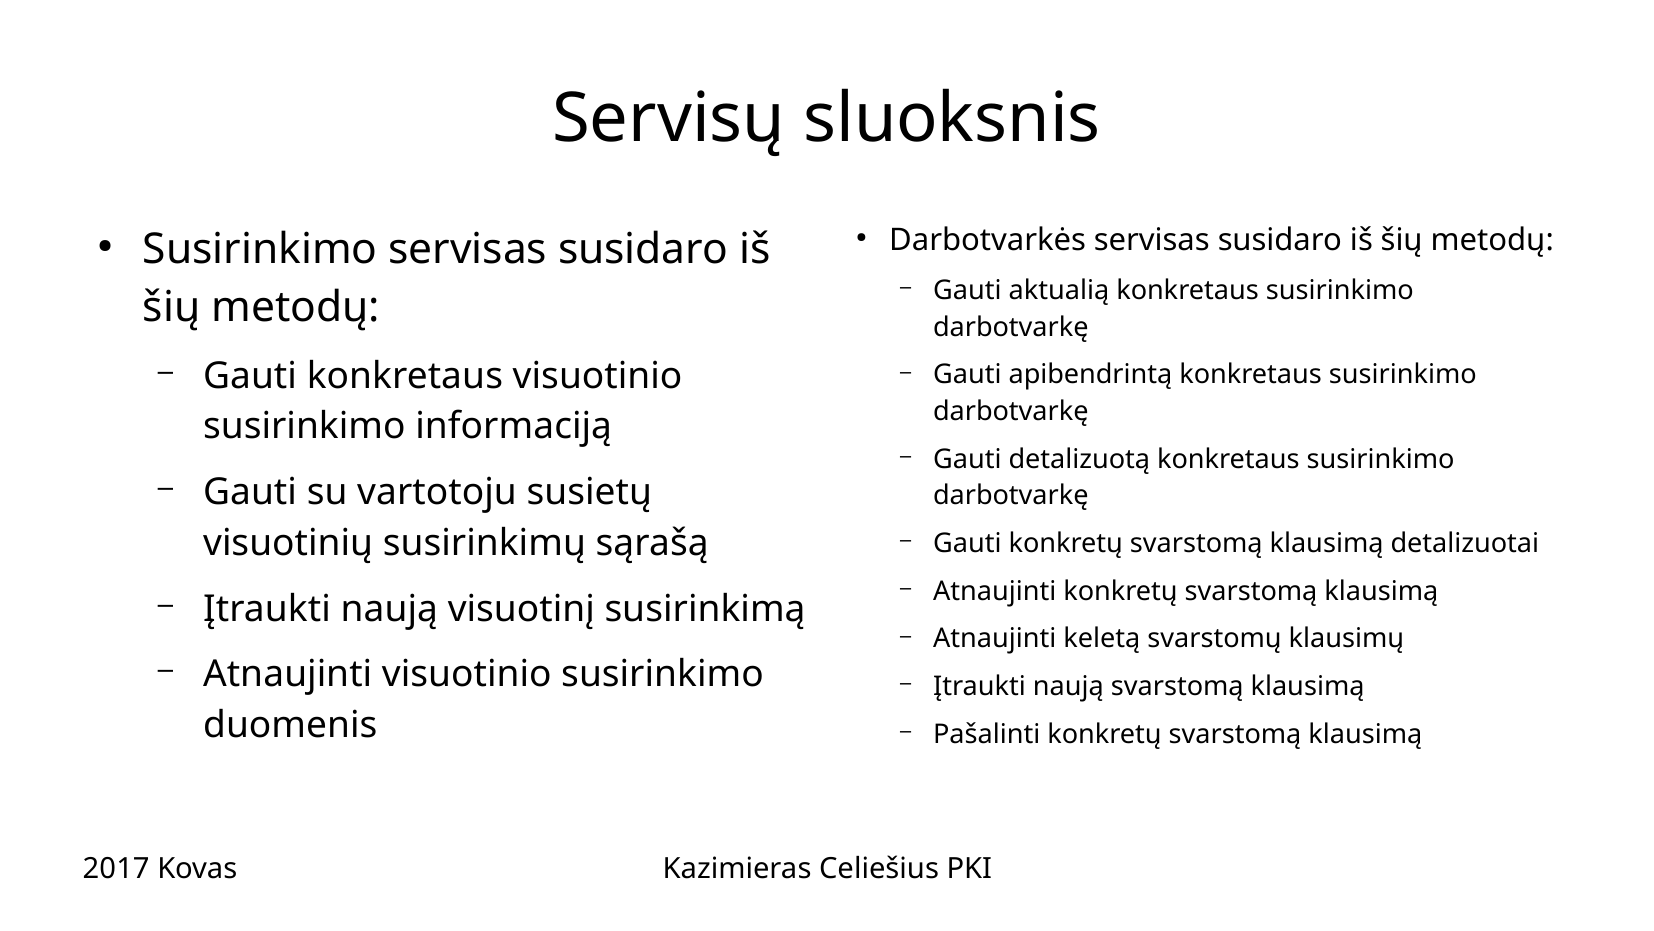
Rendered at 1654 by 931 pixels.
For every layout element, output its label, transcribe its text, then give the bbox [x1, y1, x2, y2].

list Susirinkimo servisas susidaro iš šių metodų: Gauti konkretaus visuotinio susirinkimo informaciją Gauti su vartotoju susietų visuotinių susirinkimų sąrašą Įtraukti naują visuotinį susirinkimą Atnaujinti visuotinio susirinkimo duomenis [82, 217, 809, 757]
title Servisų sluoksnis [82, 37, 1571, 193]
list Darbotvarkės servisas susidaro iš šių metodų: Gauti aktualią konkretaus susirinkimo darbotvarkę Gauti apibendrintą konkretaus susirinkimo darbotvarkę Gauti detalizuotą konkretaus susirinkimo darbotvarkę Gauti konkretų svarstomą klausimą detalizuotai Atnaujinti konkretų svarstomą klausimą Atnaujinti keletą svarstomų klausimų Įtraukti naują svarstomą klausimą Pašalinti konkretų svarstomą klausimą [845, 217, 1572, 757]
